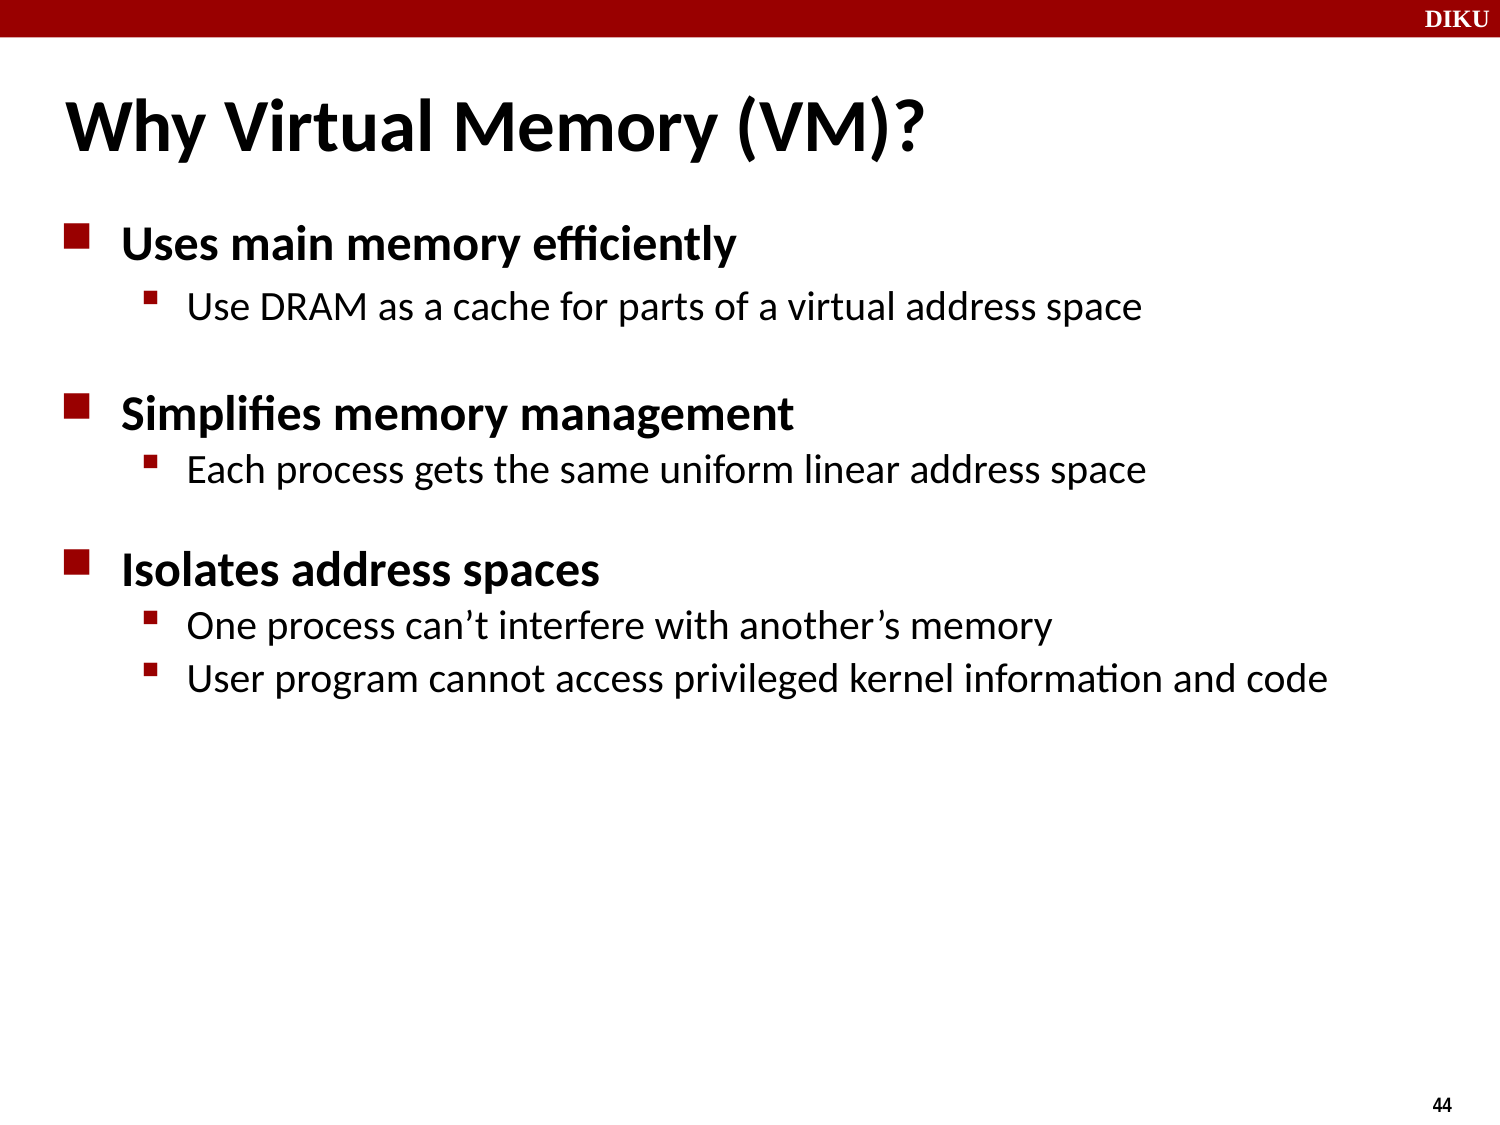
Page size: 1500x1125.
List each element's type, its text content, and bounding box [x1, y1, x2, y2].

text_box Why Virtual Memory (VM)? [50, 74, 1363, 169]
text_box Uses main memory efficiently Use DRAM as a cache for parts of a virtual address space Simplifies memory management Each process gets the same uniform linear address space Isolates address spaces One process can’t interfere with another’s memory User program cannot access privileged kernel information and code [49, 213, 1475, 1113]
